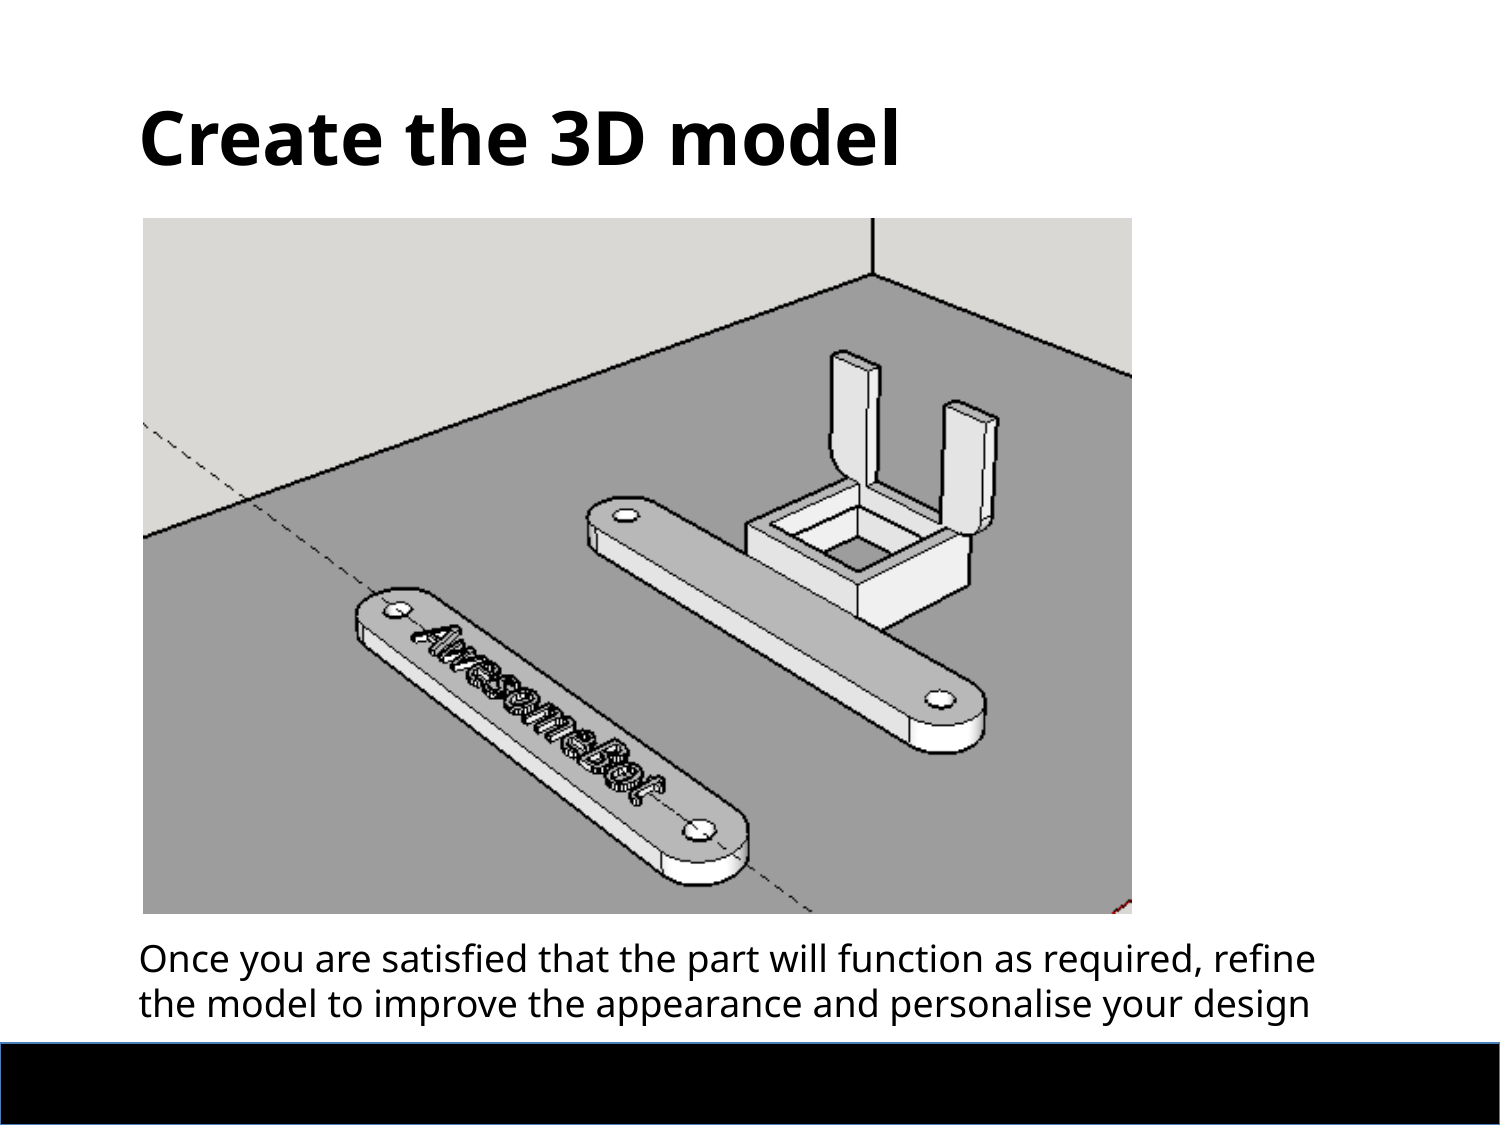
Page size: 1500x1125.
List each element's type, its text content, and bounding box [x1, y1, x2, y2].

picture [143, 218, 1132, 914]
text_box Once you are satisfied that the part will function as required, refine the model to improve the appearance and personalise your design [123, 934, 1383, 1026]
title Create the 3D model [123, 82, 1383, 174]
